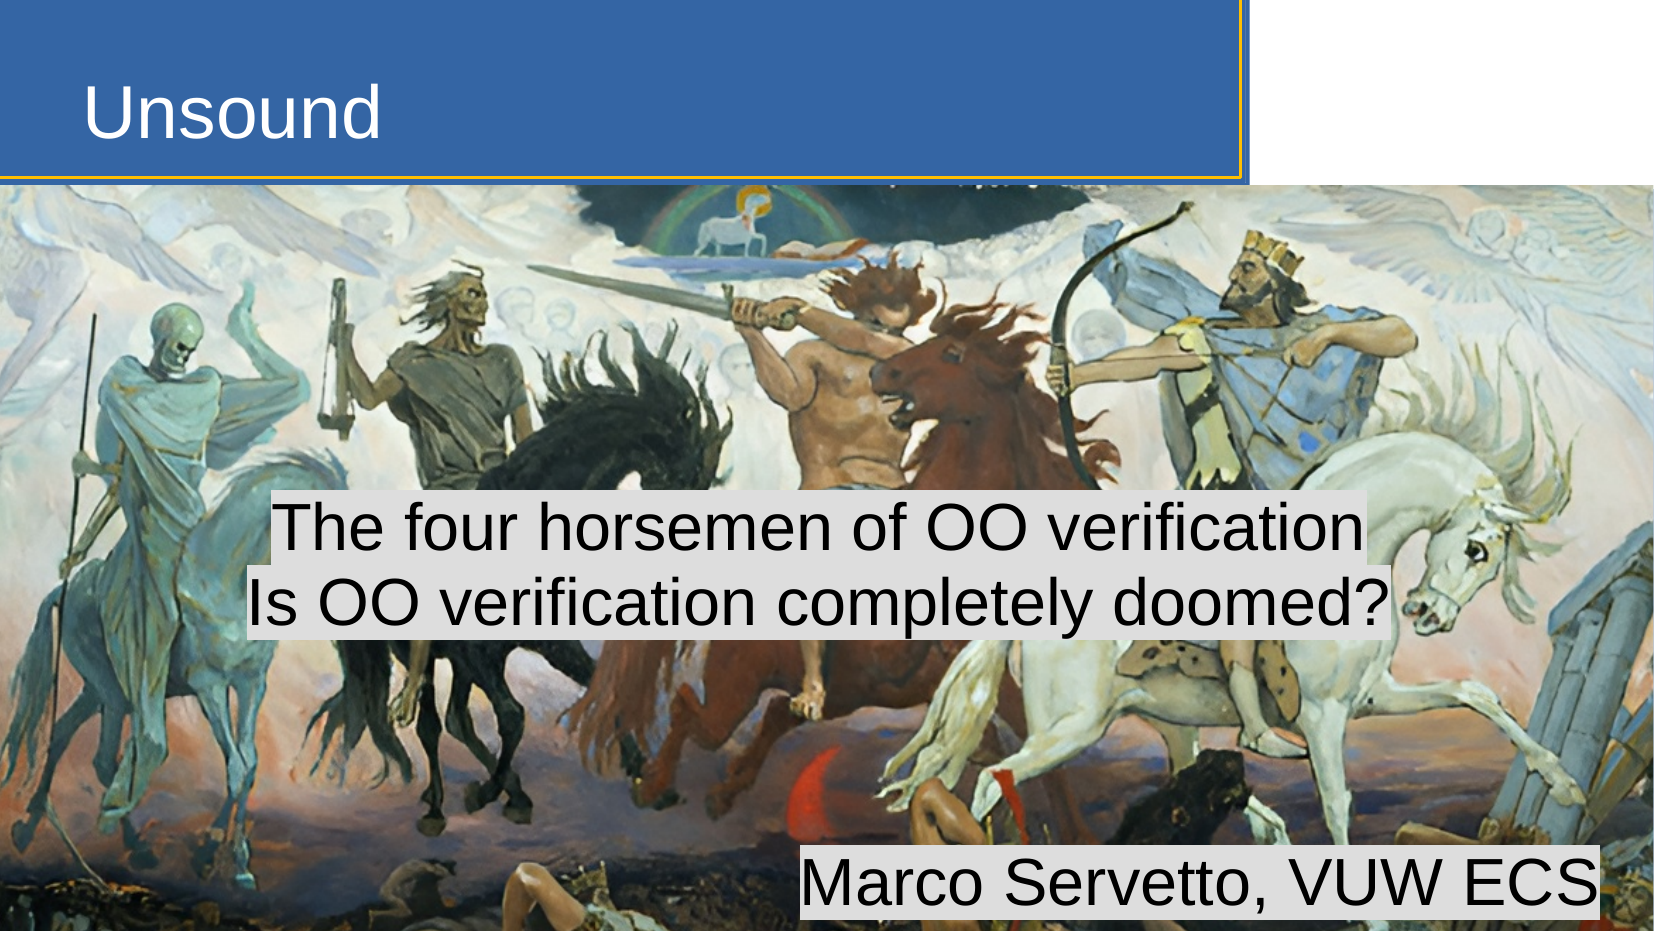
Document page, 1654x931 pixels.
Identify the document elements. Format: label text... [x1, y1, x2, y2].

picture [0, 185, 1654, 931]
subtitle The four horsemen of OO verification Is OO verification completely doomed? [0, 490, 1645, 640]
text_box Marco Servetto, VUW ECS [375, 807, 1654, 931]
title Unsound [82, 35, 1235, 189]
